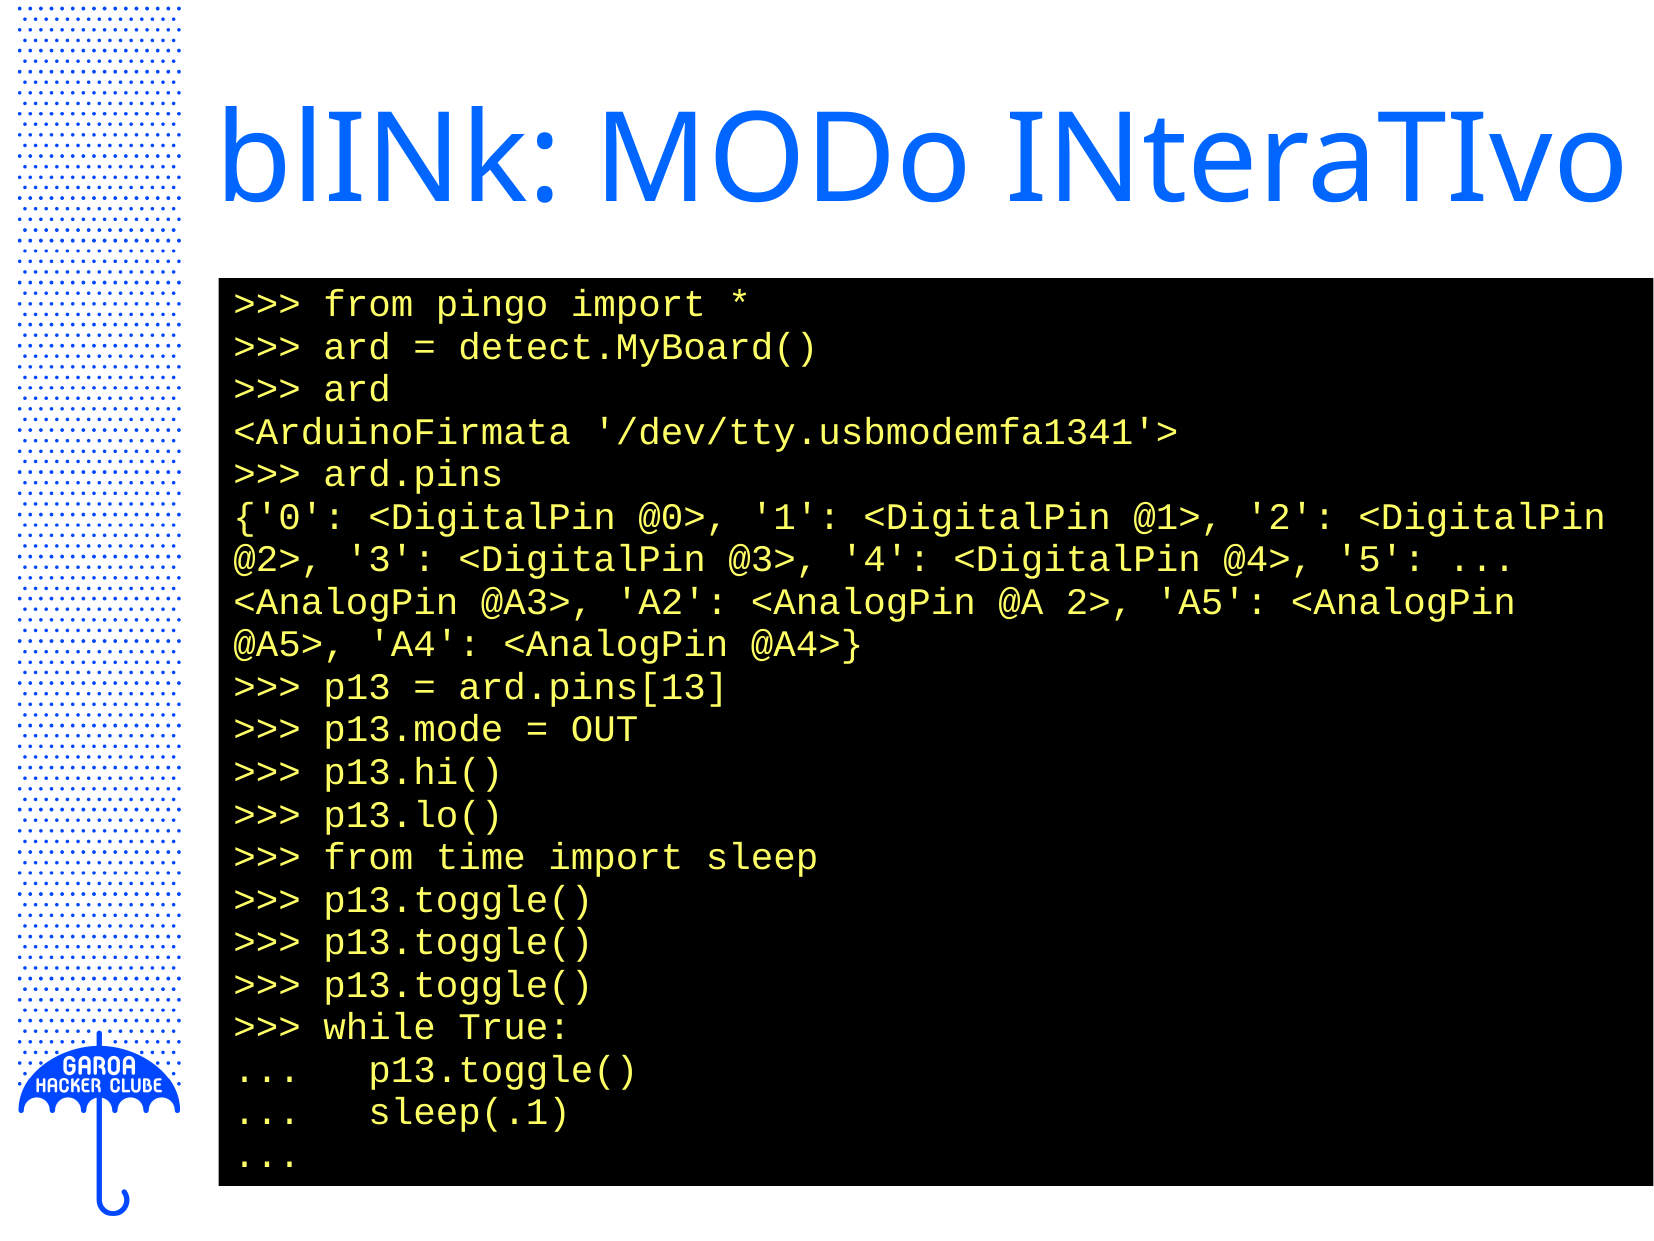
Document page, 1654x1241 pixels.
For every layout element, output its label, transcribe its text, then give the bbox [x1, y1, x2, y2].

text_box >>> from pingo import * >>> ard = detect.MyBoard() >>> ard <ArduinoFirmata '/dev/tty.usbmodemfa1341'> >>> ard.pins {'0': <DigitalPin @0>, '1': <DigitalPin @1>, '2': <DigitalPin @2>, '3': <DigitalPin @3>, '4': <DigitalPin @4>, '5': ... <AnalogPin @A3>, 'A2': <AnalogPin @A 2>, 'A5': <AnalogPin @A5>, 'A4': <AnalogPin @A4>} >>> p13 = ard.pins[13] >>> p13.mode = OUT >>> p13.hi() >>> p13.lo() >>> from time import sleep >>> p13.toggle() >>> p13.toggle() >>> p13.toggle() >>> while True: ... p13.toggle() ... sleep(.1) ... [218, 278, 1654, 1186]
picture [17, 0, 181, 1216]
title blINk: MODo INteraTIvo [210, 49, 1636, 257]
